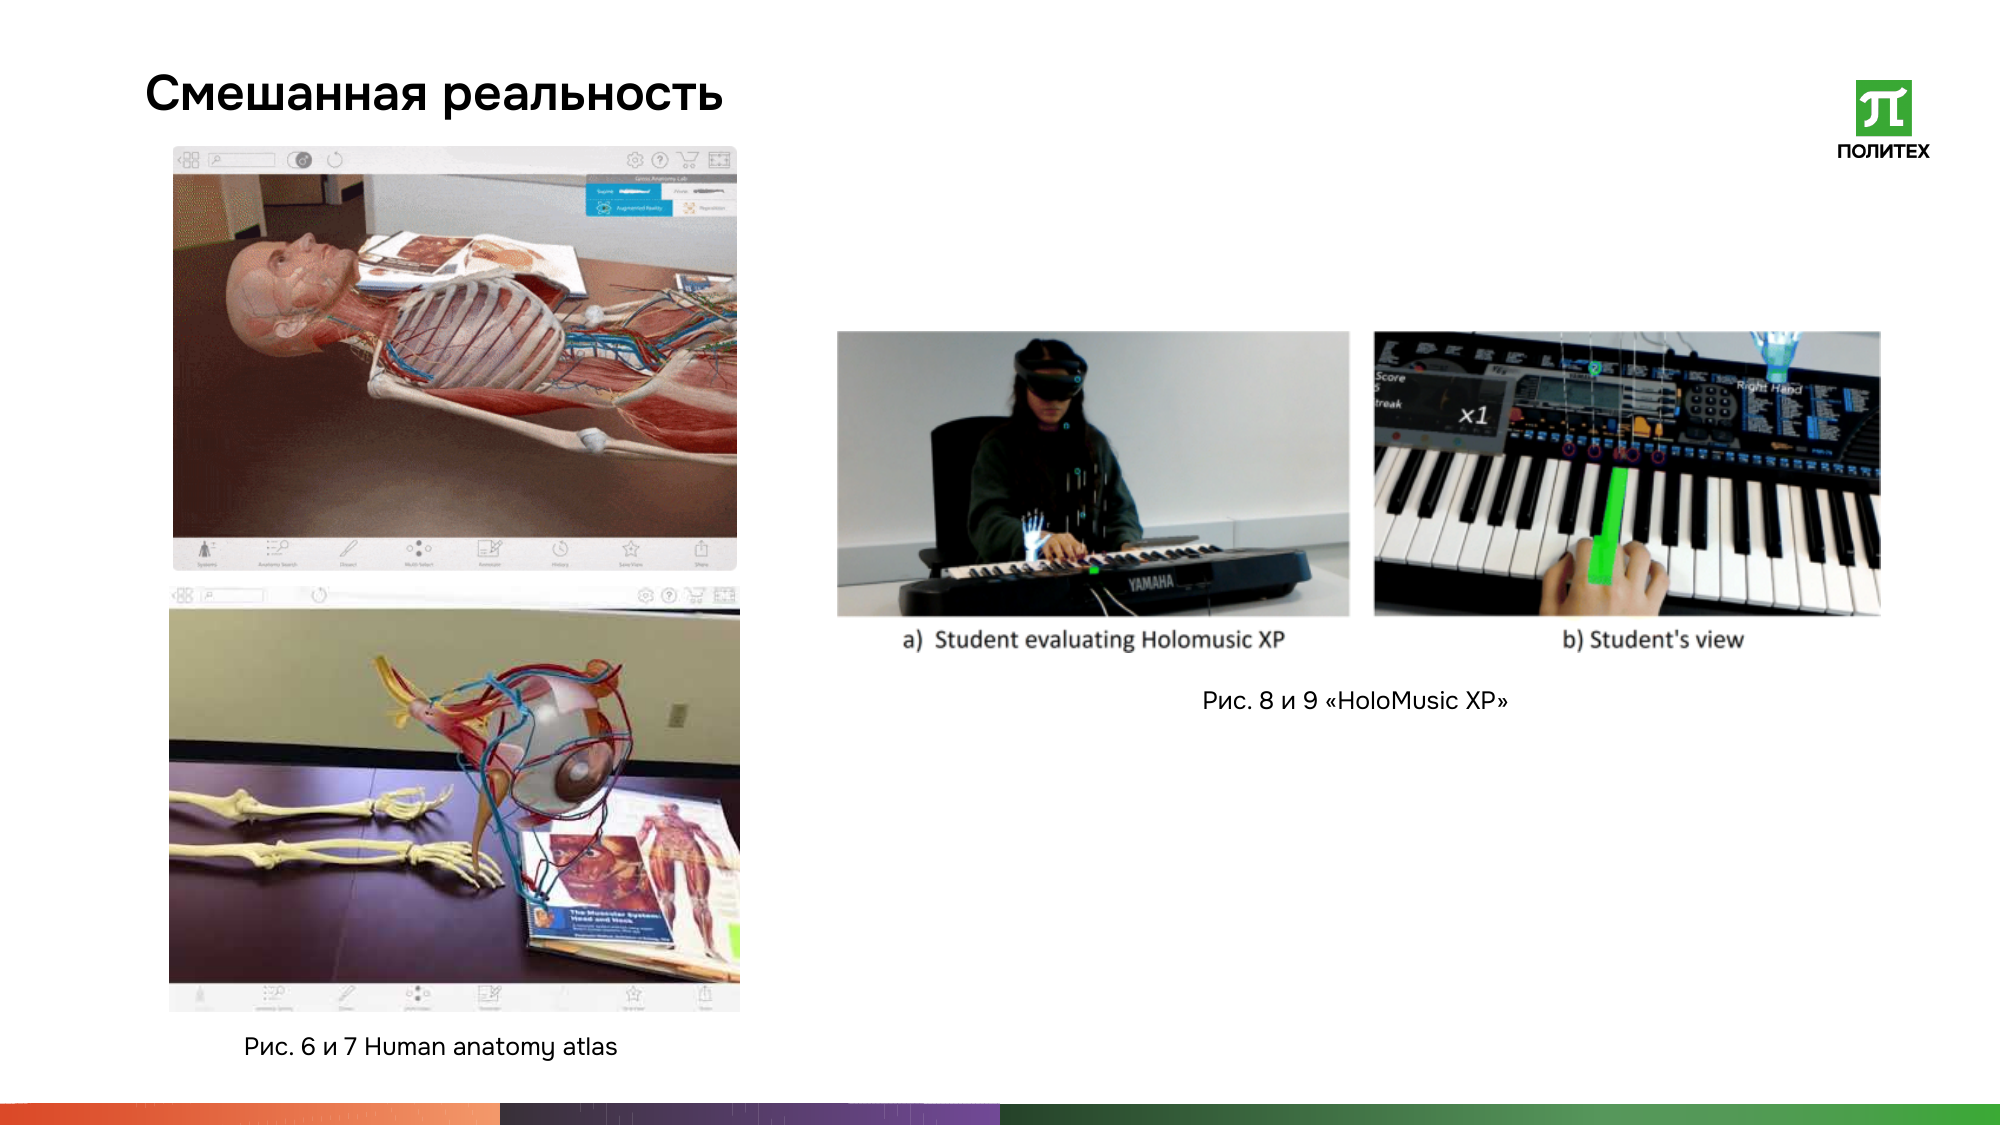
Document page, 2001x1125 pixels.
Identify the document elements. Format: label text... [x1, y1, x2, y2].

picture [1838, 80, 1930, 158]
title Смешанная реальность [130, 60, 1612, 160]
picture [837, 331, 1881, 653]
picture [169, 586, 740, 1012]
text_box Рис. 6 и 7 Human anatomy atlas [200, 1026, 669, 1069]
picture [173, 146, 737, 572]
text_box Рис. 8 и 9 «HoloMusic XP» [1124, 680, 1593, 723]
